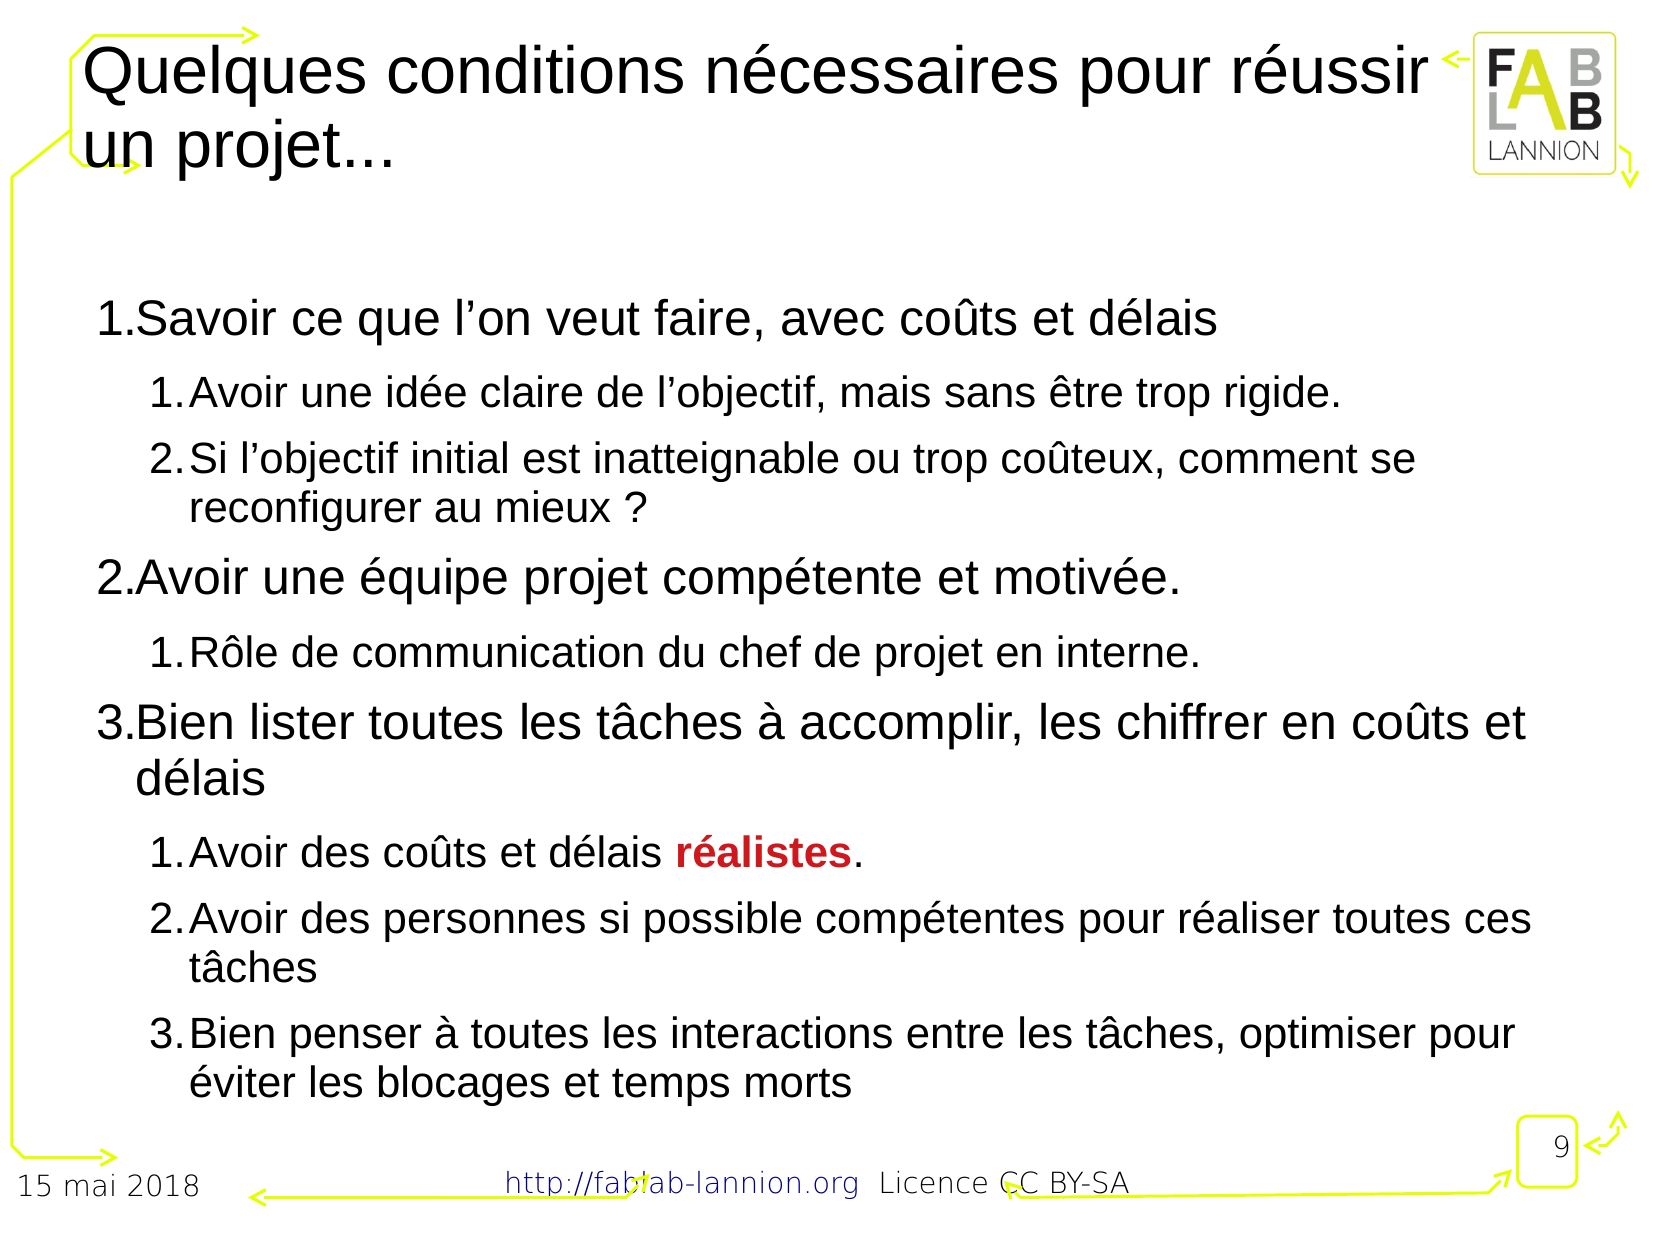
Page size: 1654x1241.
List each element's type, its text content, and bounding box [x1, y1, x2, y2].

title Quelques conditions nécessaires pour réussir un projet... [82, 44, 1441, 170]
list Savoir ce que l’on veut faire, avec coûts et délais Avoir une idée claire de l’objectif, mais sans être trop rigide. Si l’objectif initial est inatteignable ou trop coûteux, comment se reconfigurer au mieux ? Avoir une équipe projet compétente et motivée. Rôle de communication du chef de projet en interne. Bien lister toutes les tâches à accomplir, les chiffrer en coûts et délais Avoir des coûts et délais réalistes. Avoir des personnes si possible compétentes pour réaliser toutes ces tâches Bien penser à toutes les interactions entre les tâches, optimiser pour éviter les blocages et temps morts [82, 290, 1571, 1111]
picture [1470, 29, 1619, 178]
